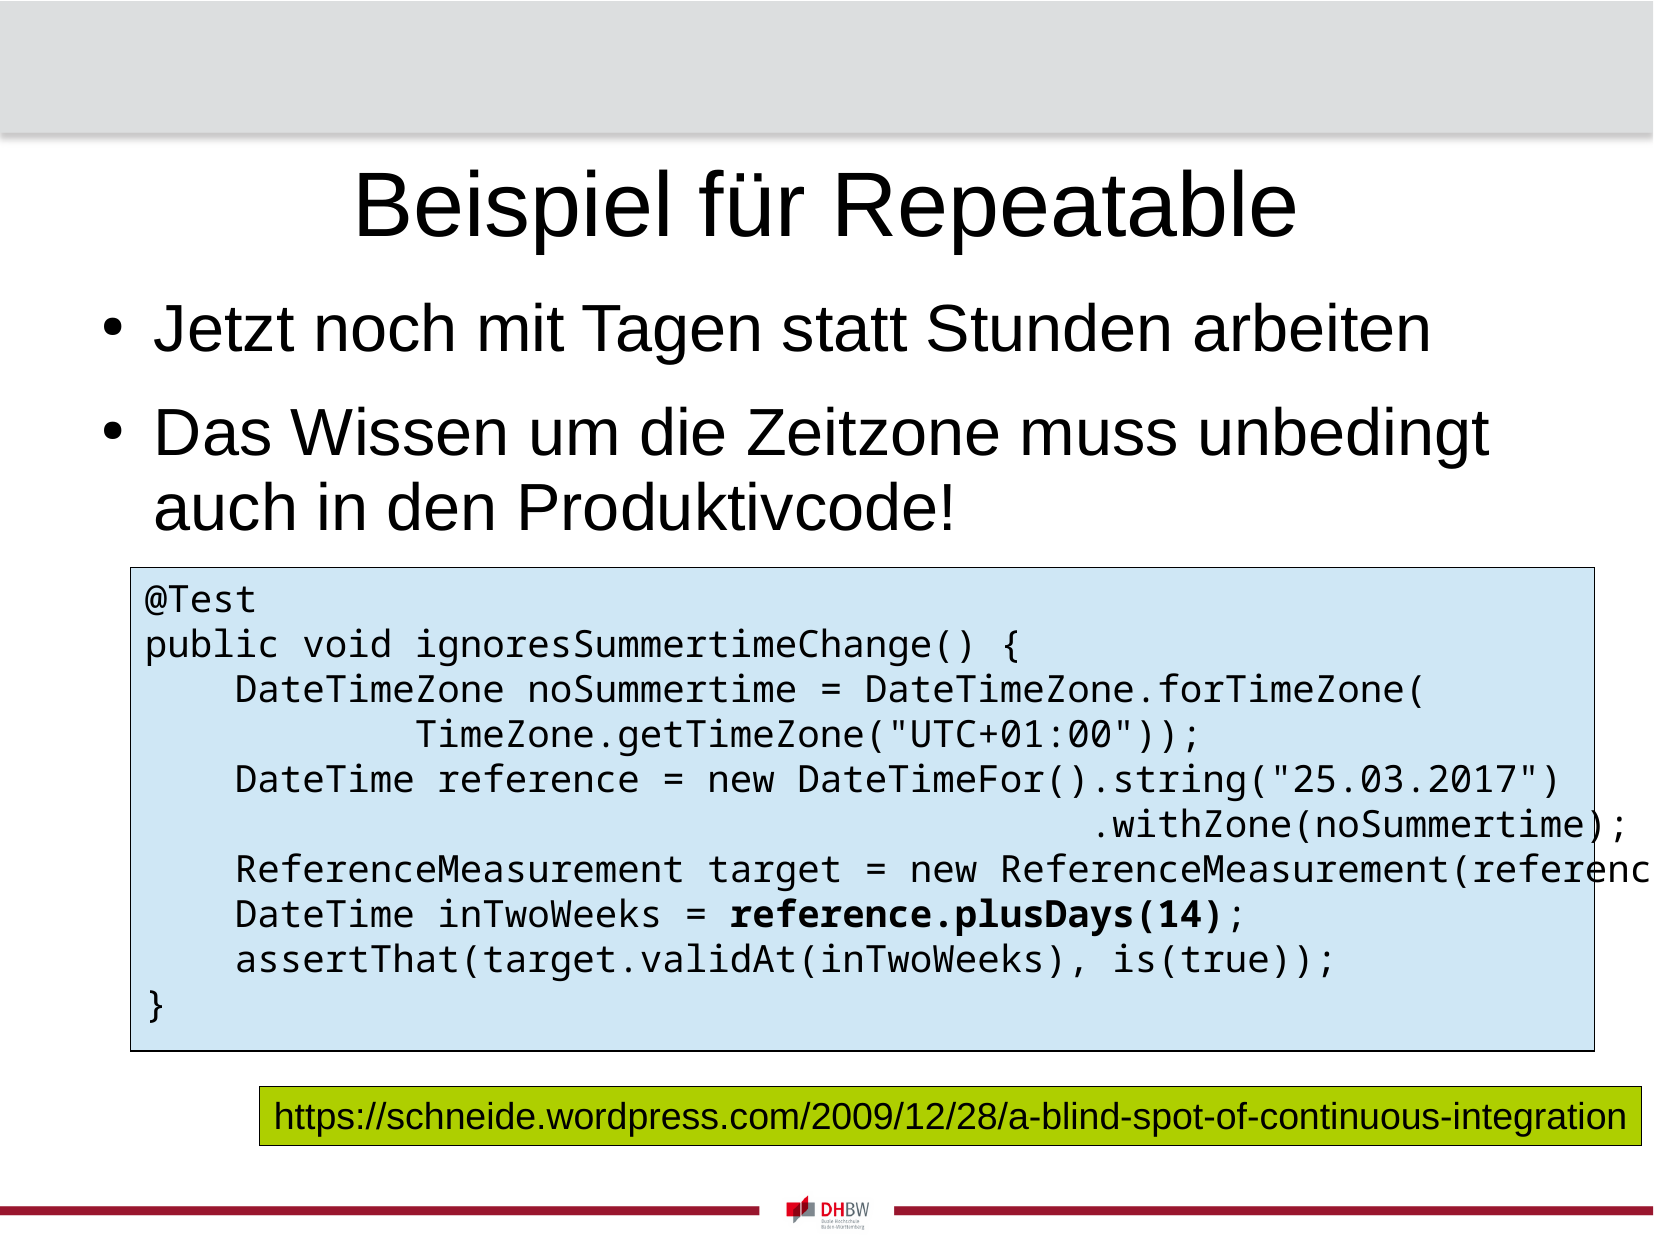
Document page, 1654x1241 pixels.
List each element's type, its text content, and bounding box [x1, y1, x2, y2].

text_box https://schneide.wordpress.com/2009/12/28/a-blind-spot-of-continuous-integration [259, 1086, 1642, 1146]
title Beispiel für Repeatable [82, 147, 1571, 257]
picture [0, 1, 1654, 1237]
text_box @Test public void ignoresSummertimeChange() { DateTimeZone noSummertime = DateTimeZone.forTimeZone( TimeZone.getTimeZone("UTC+01:00")); DateTime reference = new DateTimeFor().string("25.03.2017") .withZone(noSummertime); ReferenceMeasurement target = new ReferenceMeasurement(reference); DateTime inTwoWeeks = reference.plusDays(14); assertThat(target.validAt(inTwoWeeks), is(true)); } [130, 567, 1595, 1052]
list Jetzt noch mit Tagen statt Stunden arbeiten Das Wissen um die Zeitzone muss unbedingt auch in den Produktivcode! [83, 290, 1572, 568]
